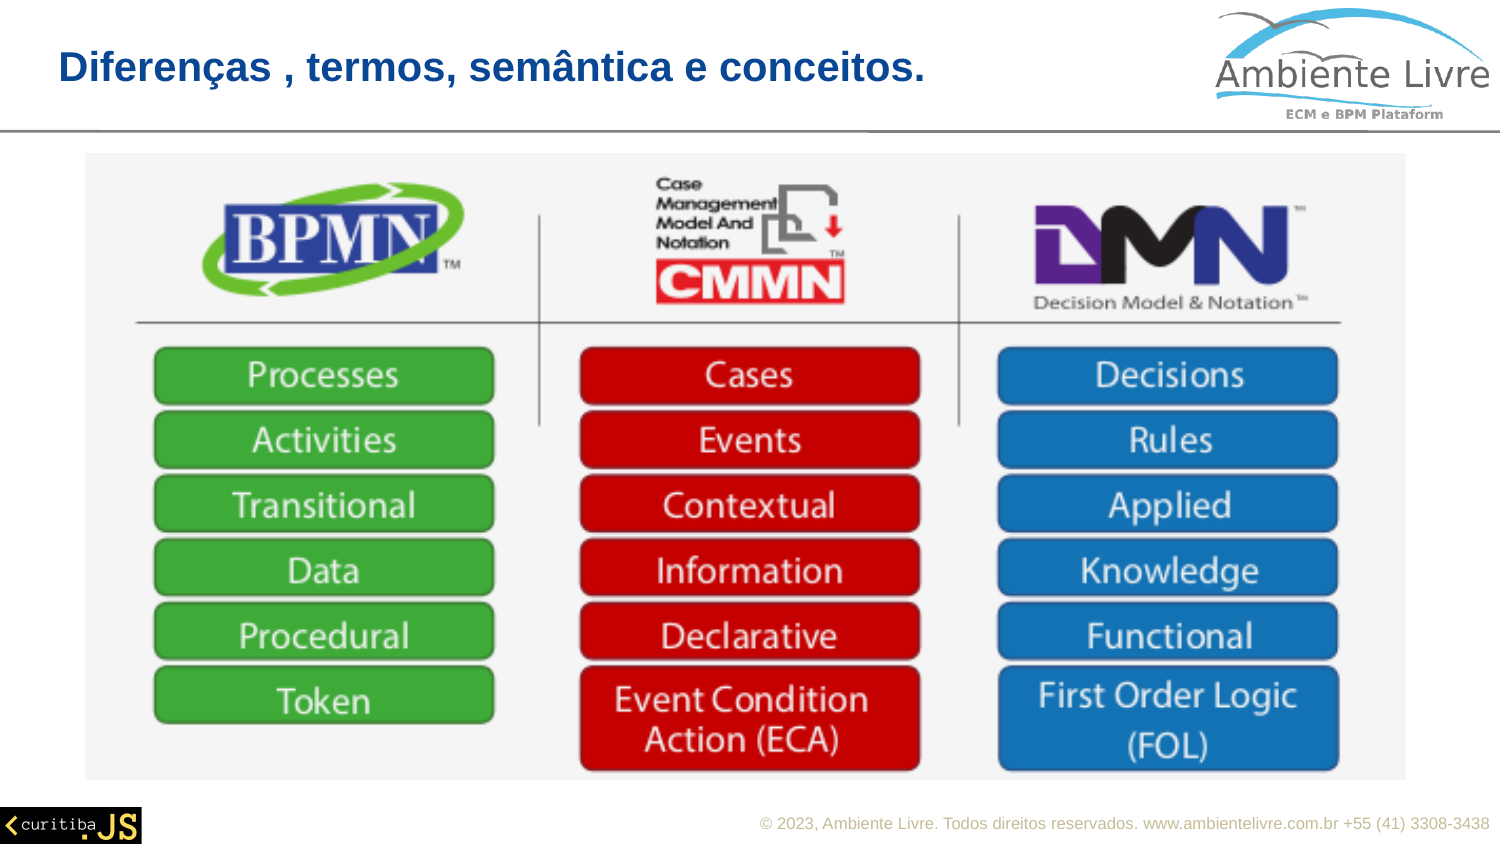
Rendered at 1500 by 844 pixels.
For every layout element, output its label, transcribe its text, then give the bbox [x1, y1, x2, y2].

picture [85, 153, 1406, 780]
picture [1215, 8, 1489, 119]
title Diferenças , termos, semântica e conceitos. [43, 8, 1127, 129]
picture [0, 807, 142, 844]
